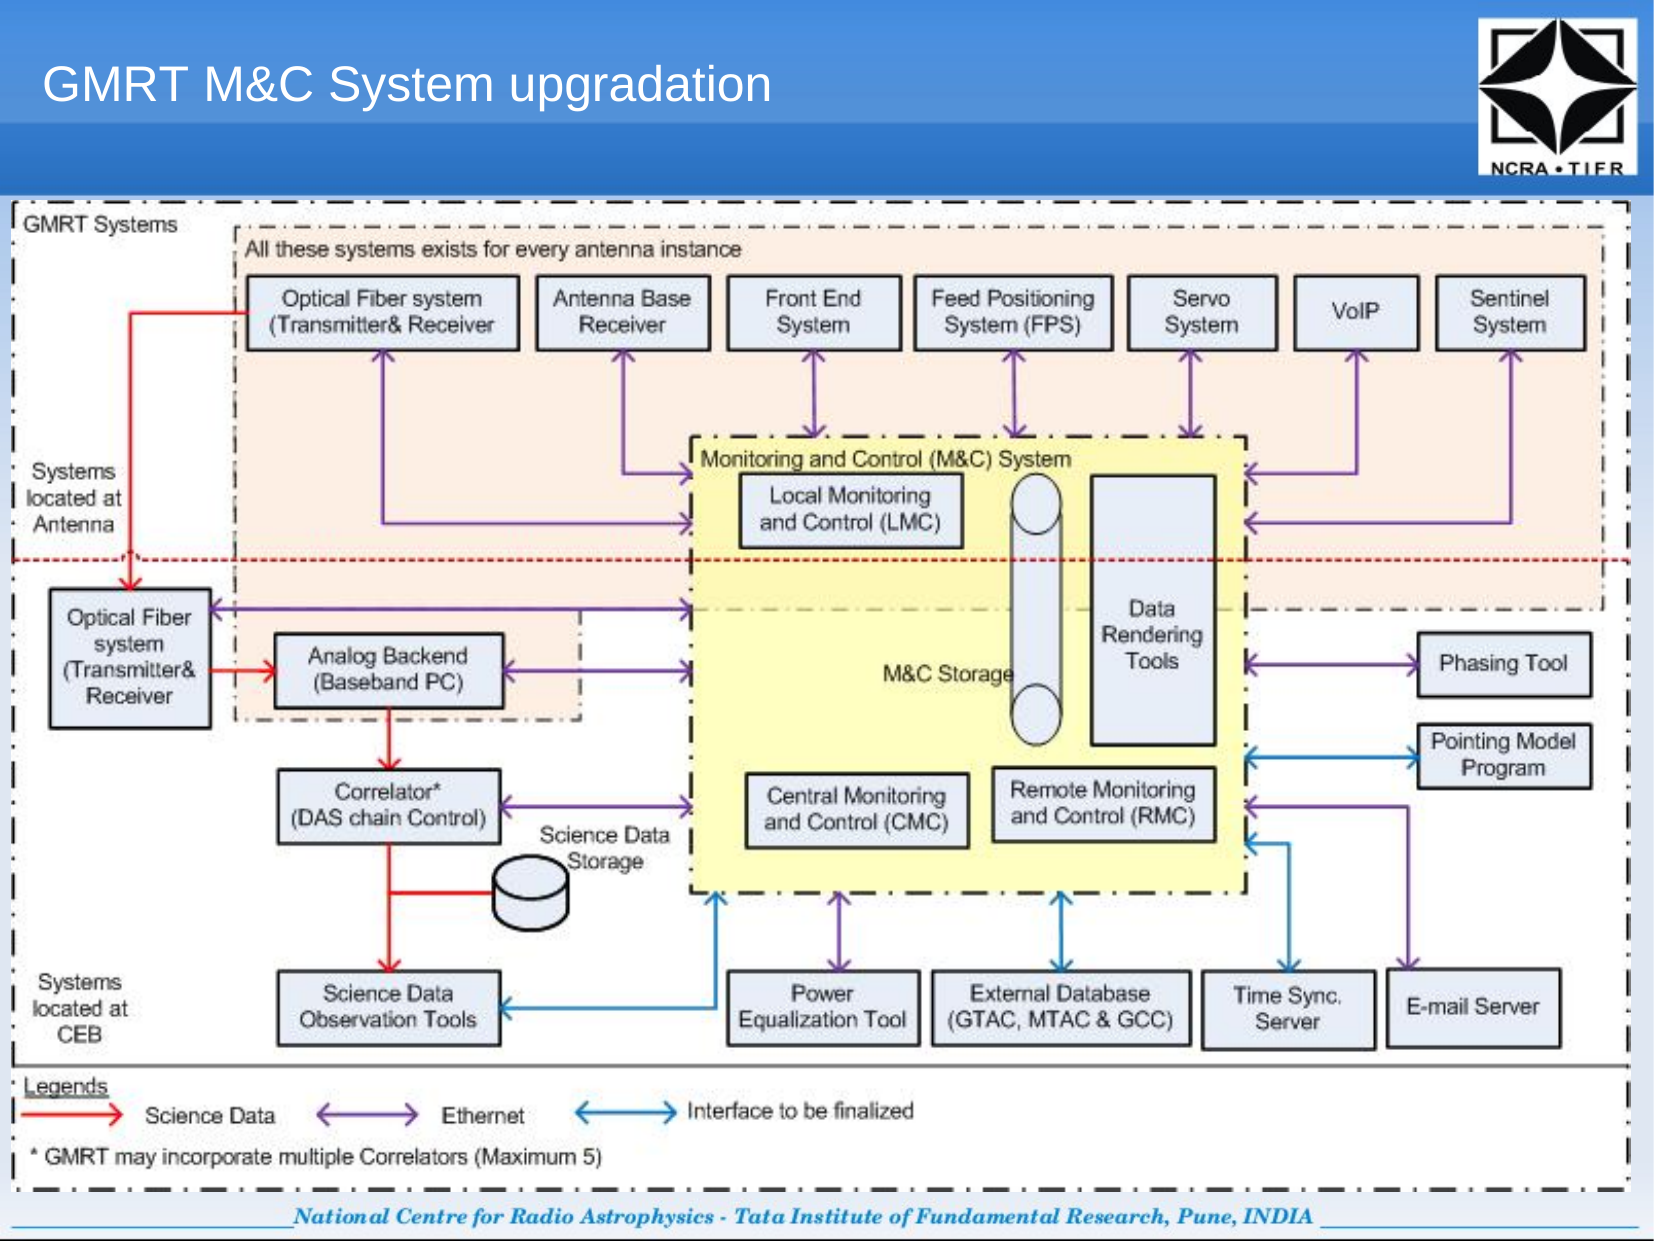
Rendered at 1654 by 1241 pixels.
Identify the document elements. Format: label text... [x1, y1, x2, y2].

text_box GMRT M&C System upgradation [27, 43, 1378, 133]
picture [0, 0, 1654, 1241]
